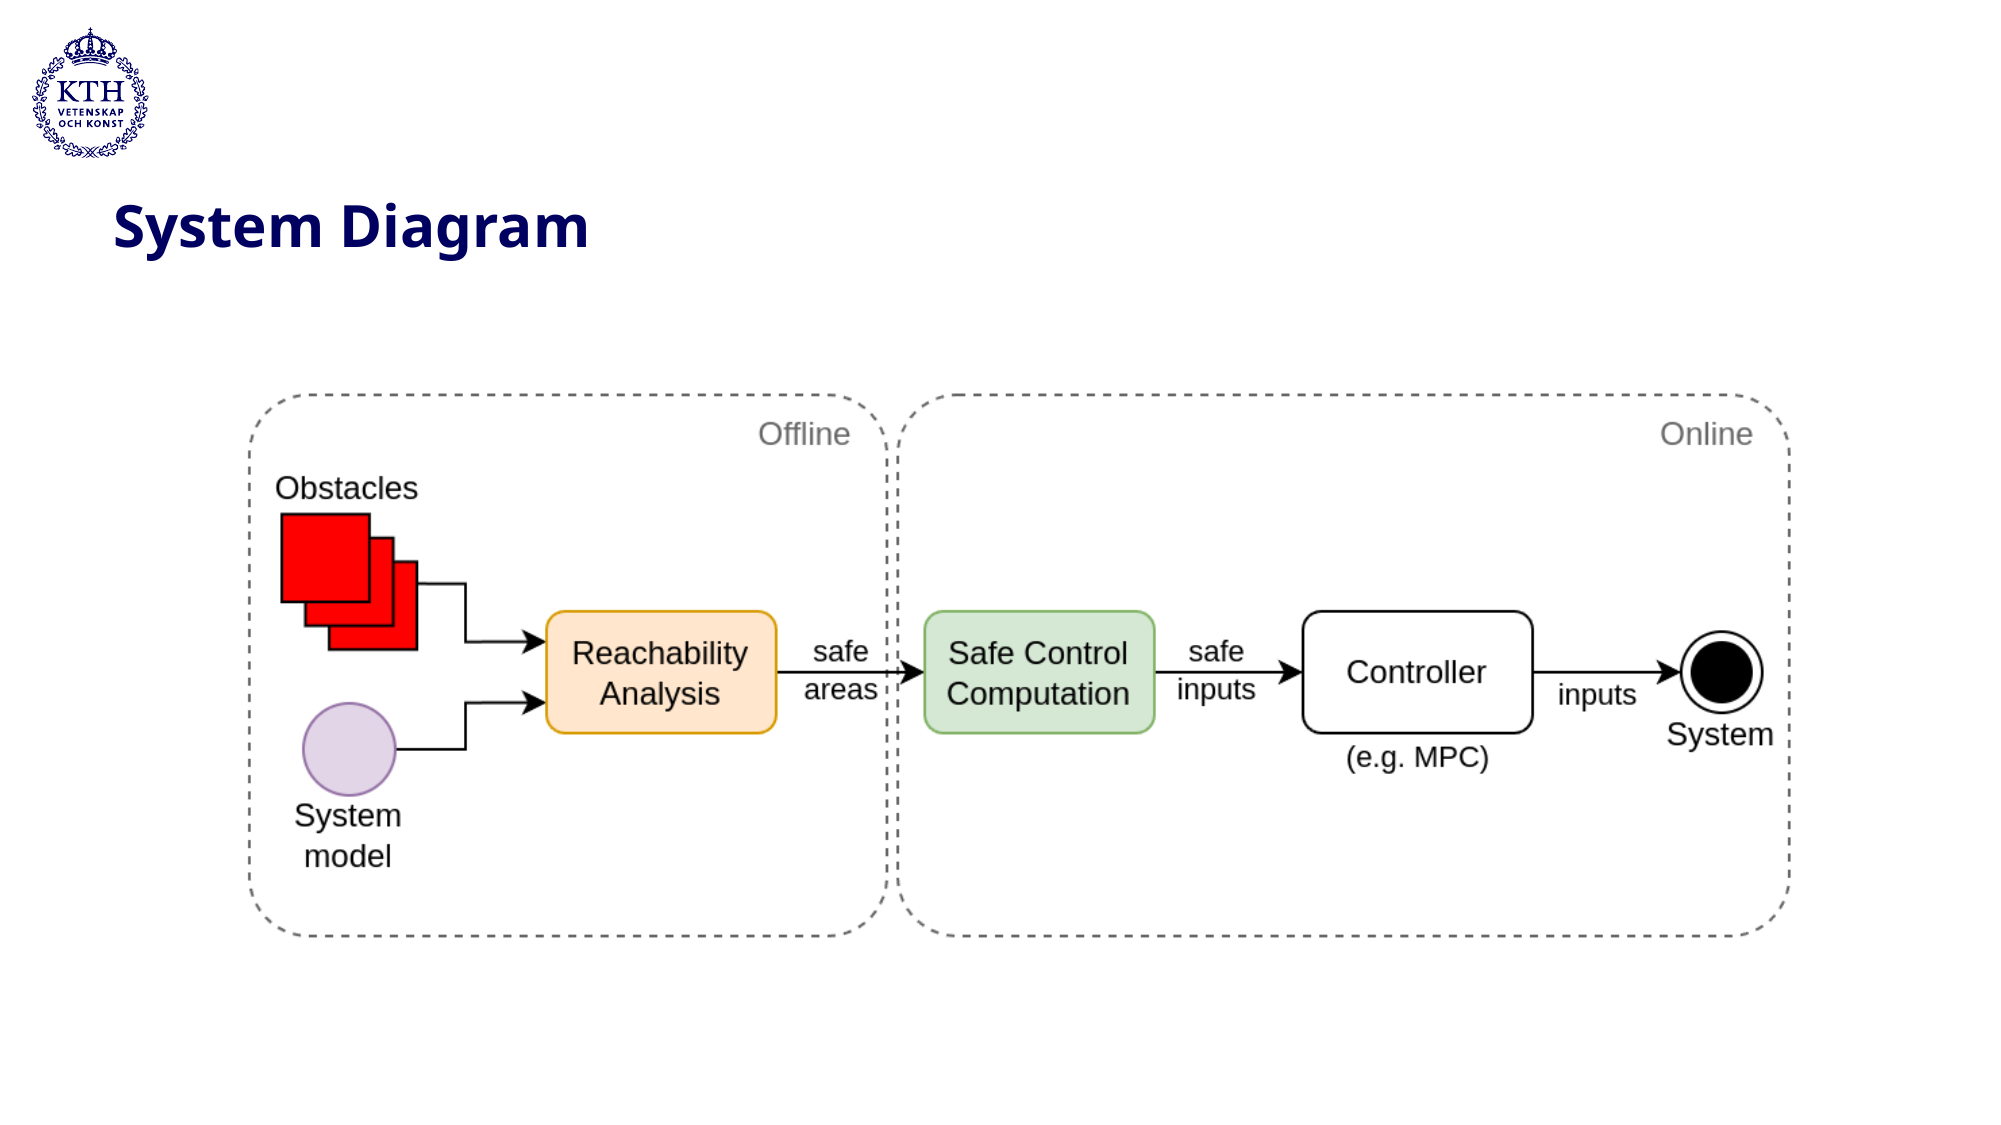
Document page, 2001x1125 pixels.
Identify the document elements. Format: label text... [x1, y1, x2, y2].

picture [205, 391, 1807, 943]
title System Diagram [98, 179, 1902, 273]
